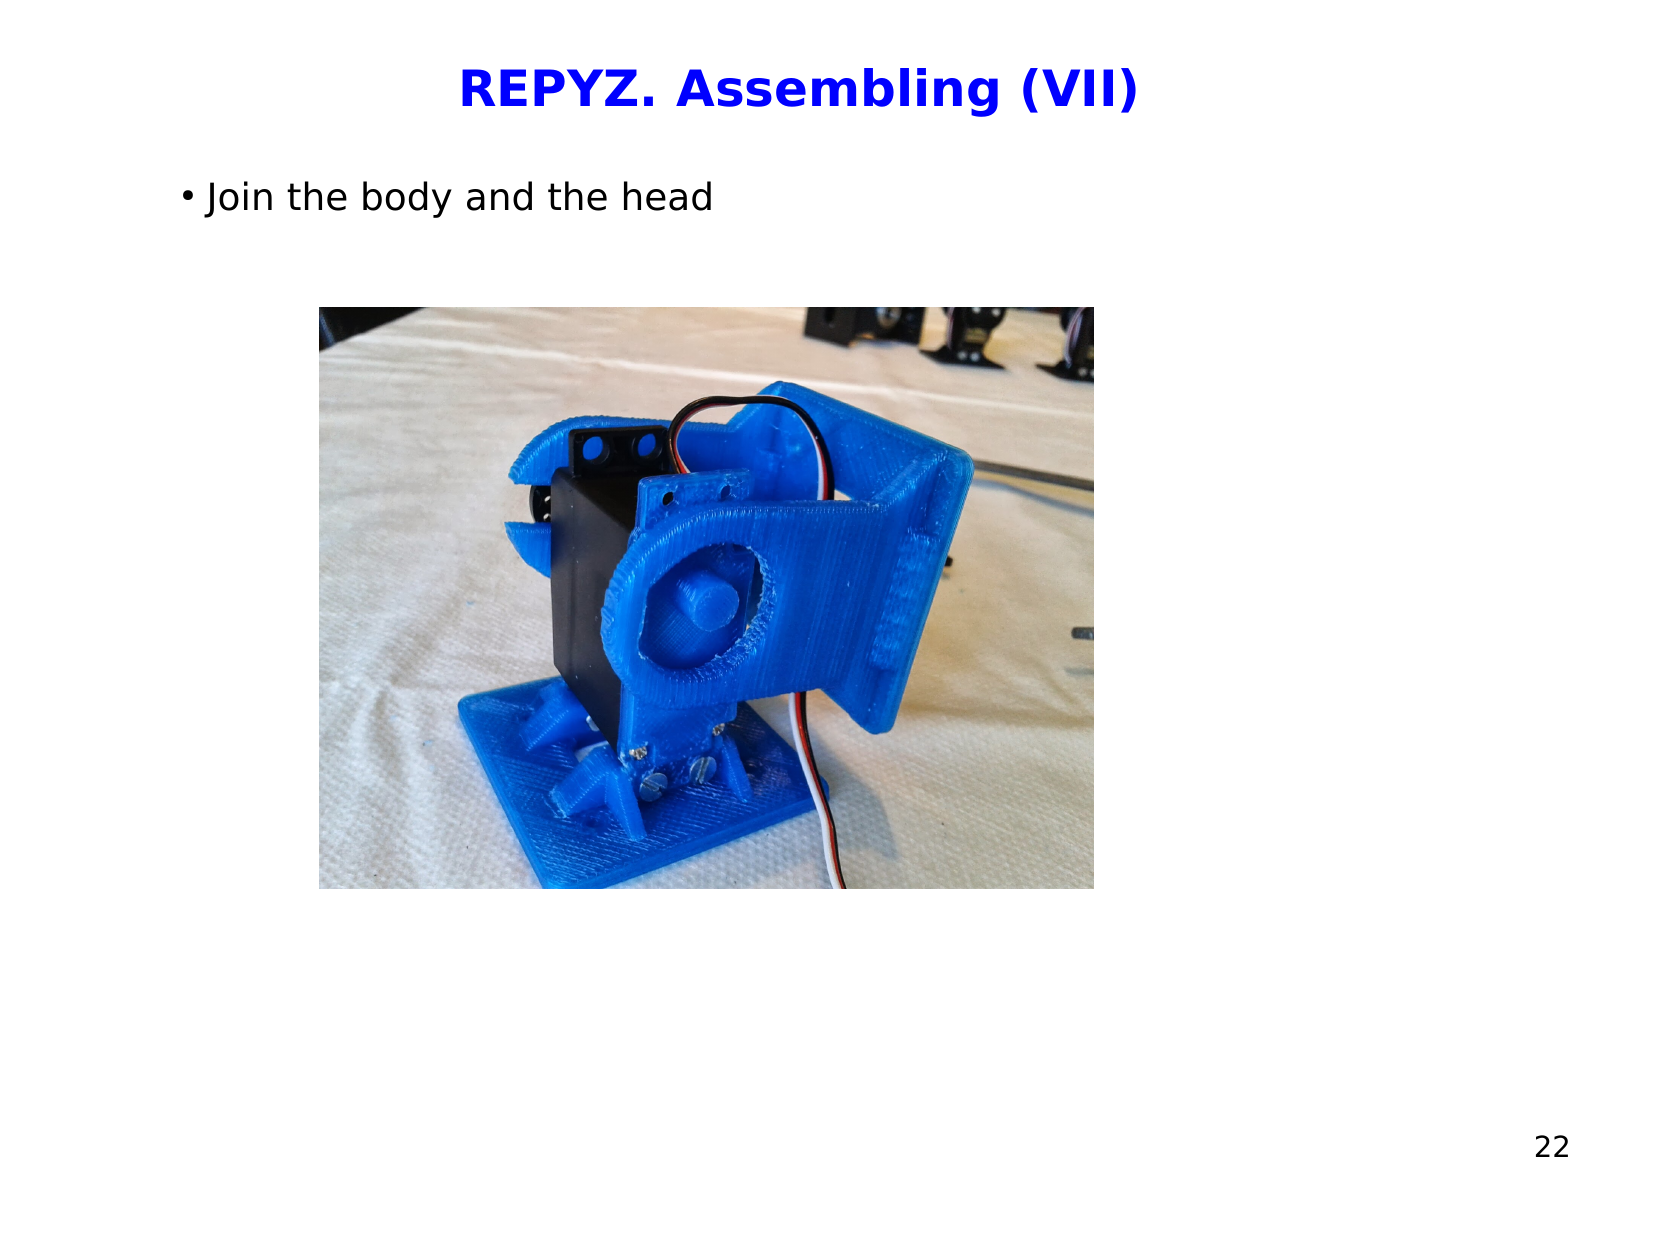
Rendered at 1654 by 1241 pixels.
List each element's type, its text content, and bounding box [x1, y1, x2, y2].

text_box REPYZ. Assembling (VII) [443, 52, 1174, 126]
picture [319, 307, 1094, 889]
text_box Join the body and the head [166, 168, 1263, 227]
